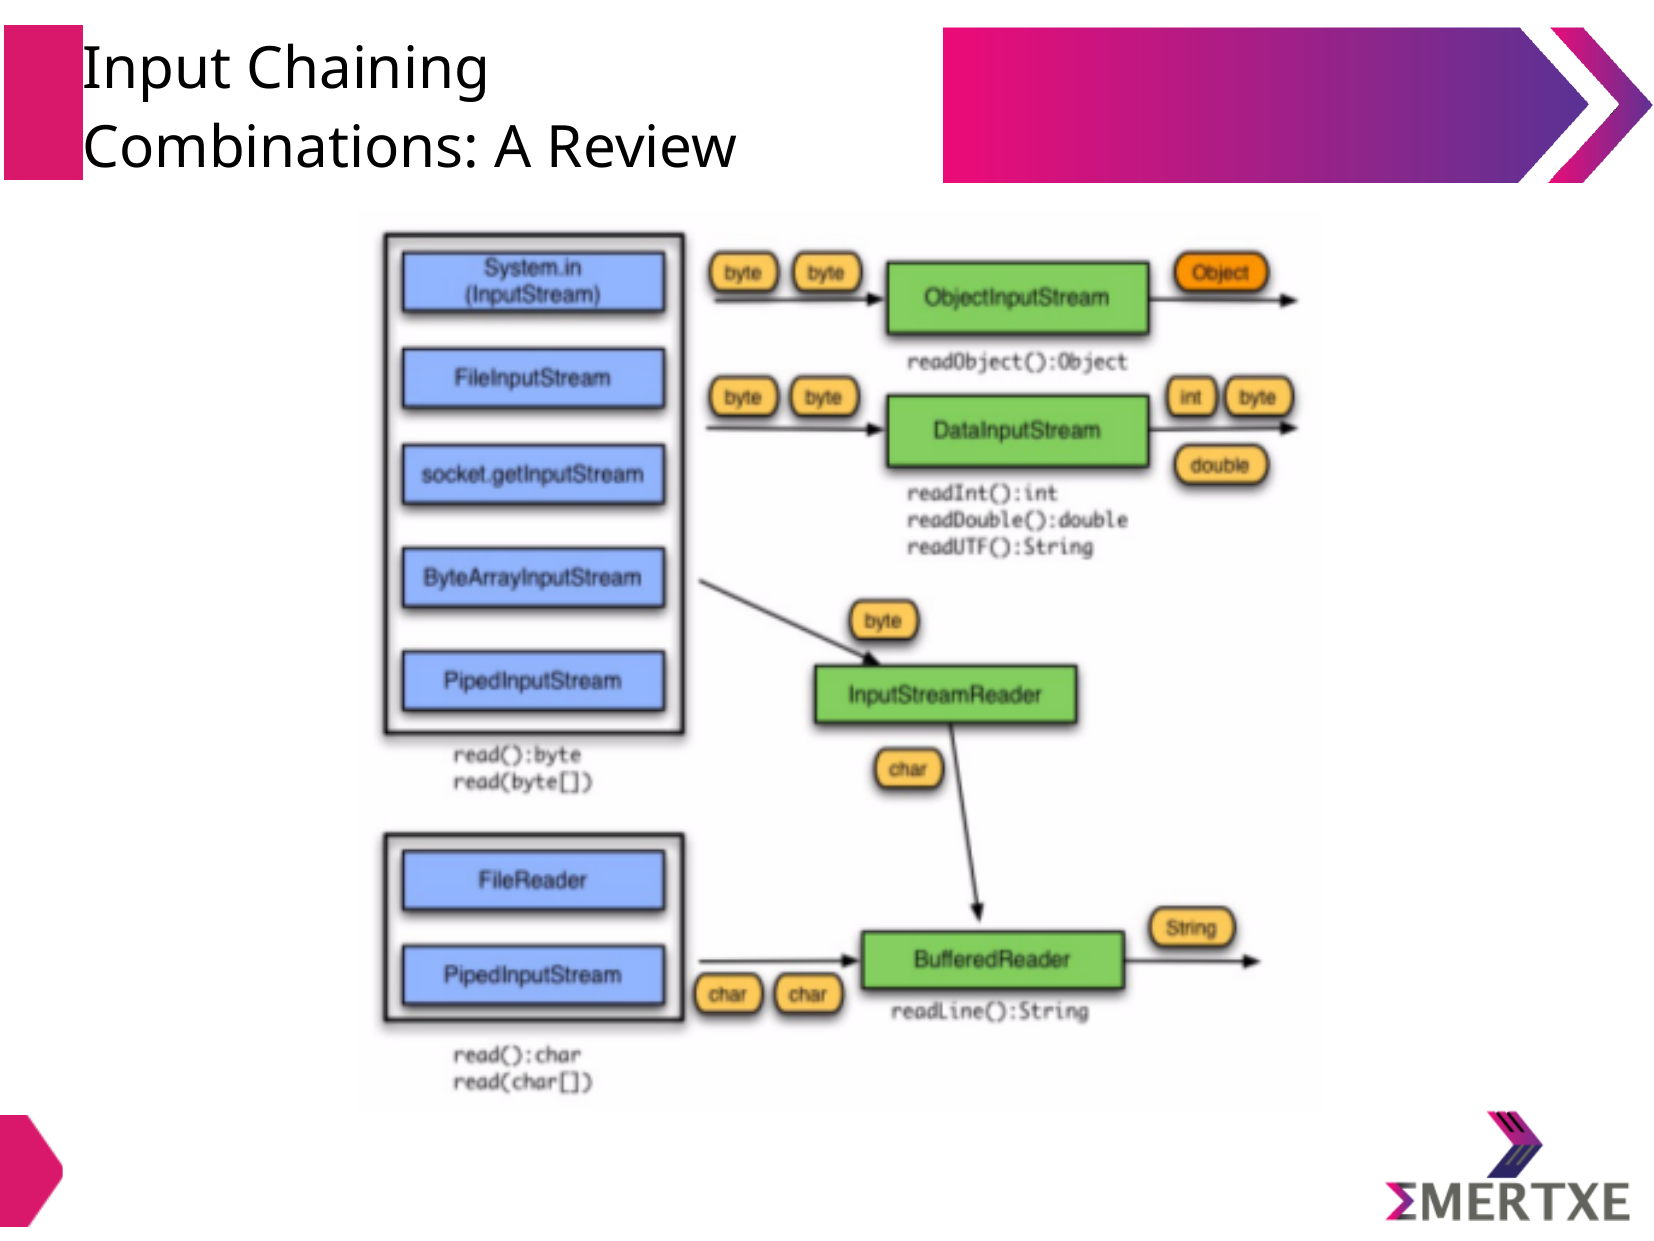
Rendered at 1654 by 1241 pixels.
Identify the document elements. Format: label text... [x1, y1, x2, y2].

picture [1571, 27, 1653, 183]
picture [210, 209, 1631, 1221]
title Input Chaining Combinations: A Review [82, 2, 1571, 210]
